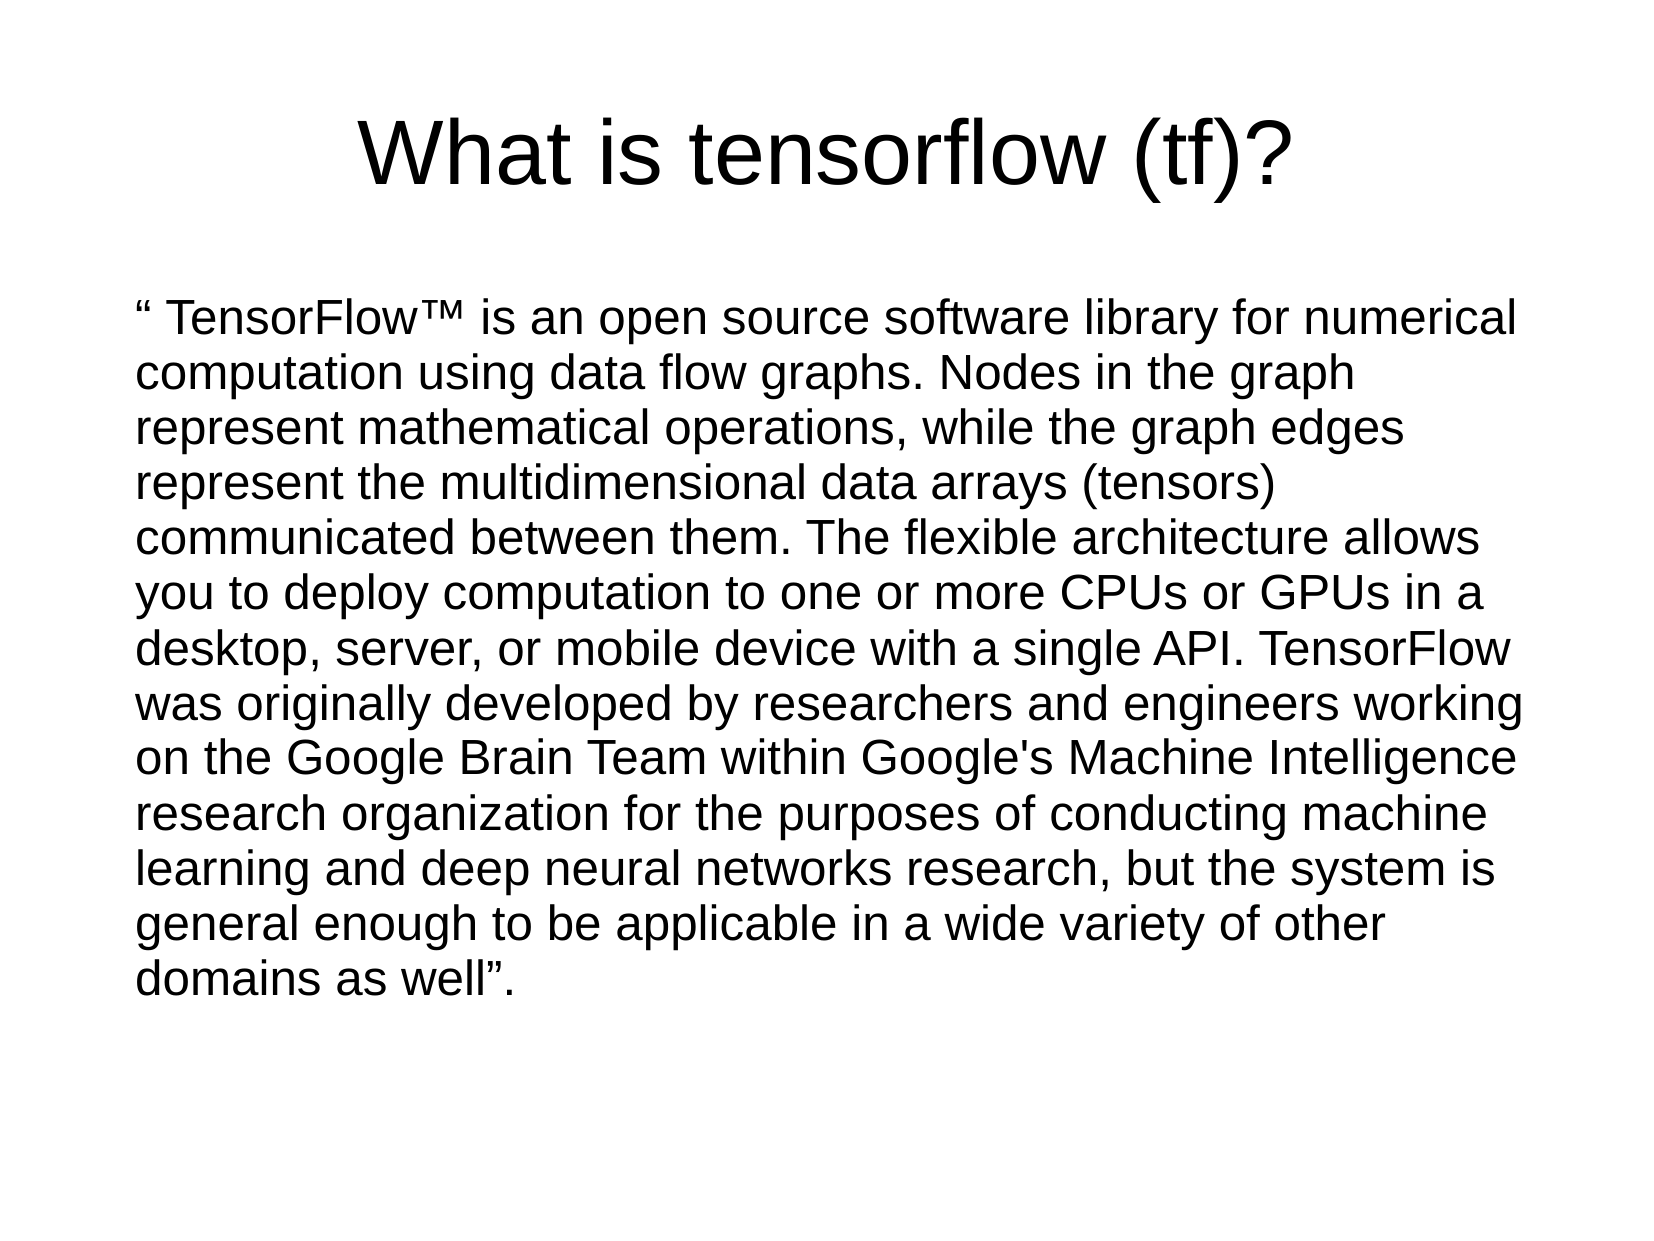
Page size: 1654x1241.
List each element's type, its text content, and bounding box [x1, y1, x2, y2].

title What is tensorflow (tf)? [82, 49, 1571, 257]
list “ TensorFlow™ is an open source software library for numerical computation using data flow graphs. Nodes in the graph represent mathematical operations, while the graph edges represent the multidimensional data arrays (tensors) communicated between them. The flexible architecture allows you to deploy computation to one or more CPUs or GPUs in a desktop, server, or mobile device with a single API. TensorFlow was originally developed by researchers and engineers working on the Google Brain Team within Google's Machine Intelligence research organization for the purposes of conducting machine learning and deep neural networks research, but the system is general enough to be applicable in a wide variety of other domains as well”. [82, 290, 1571, 1010]
